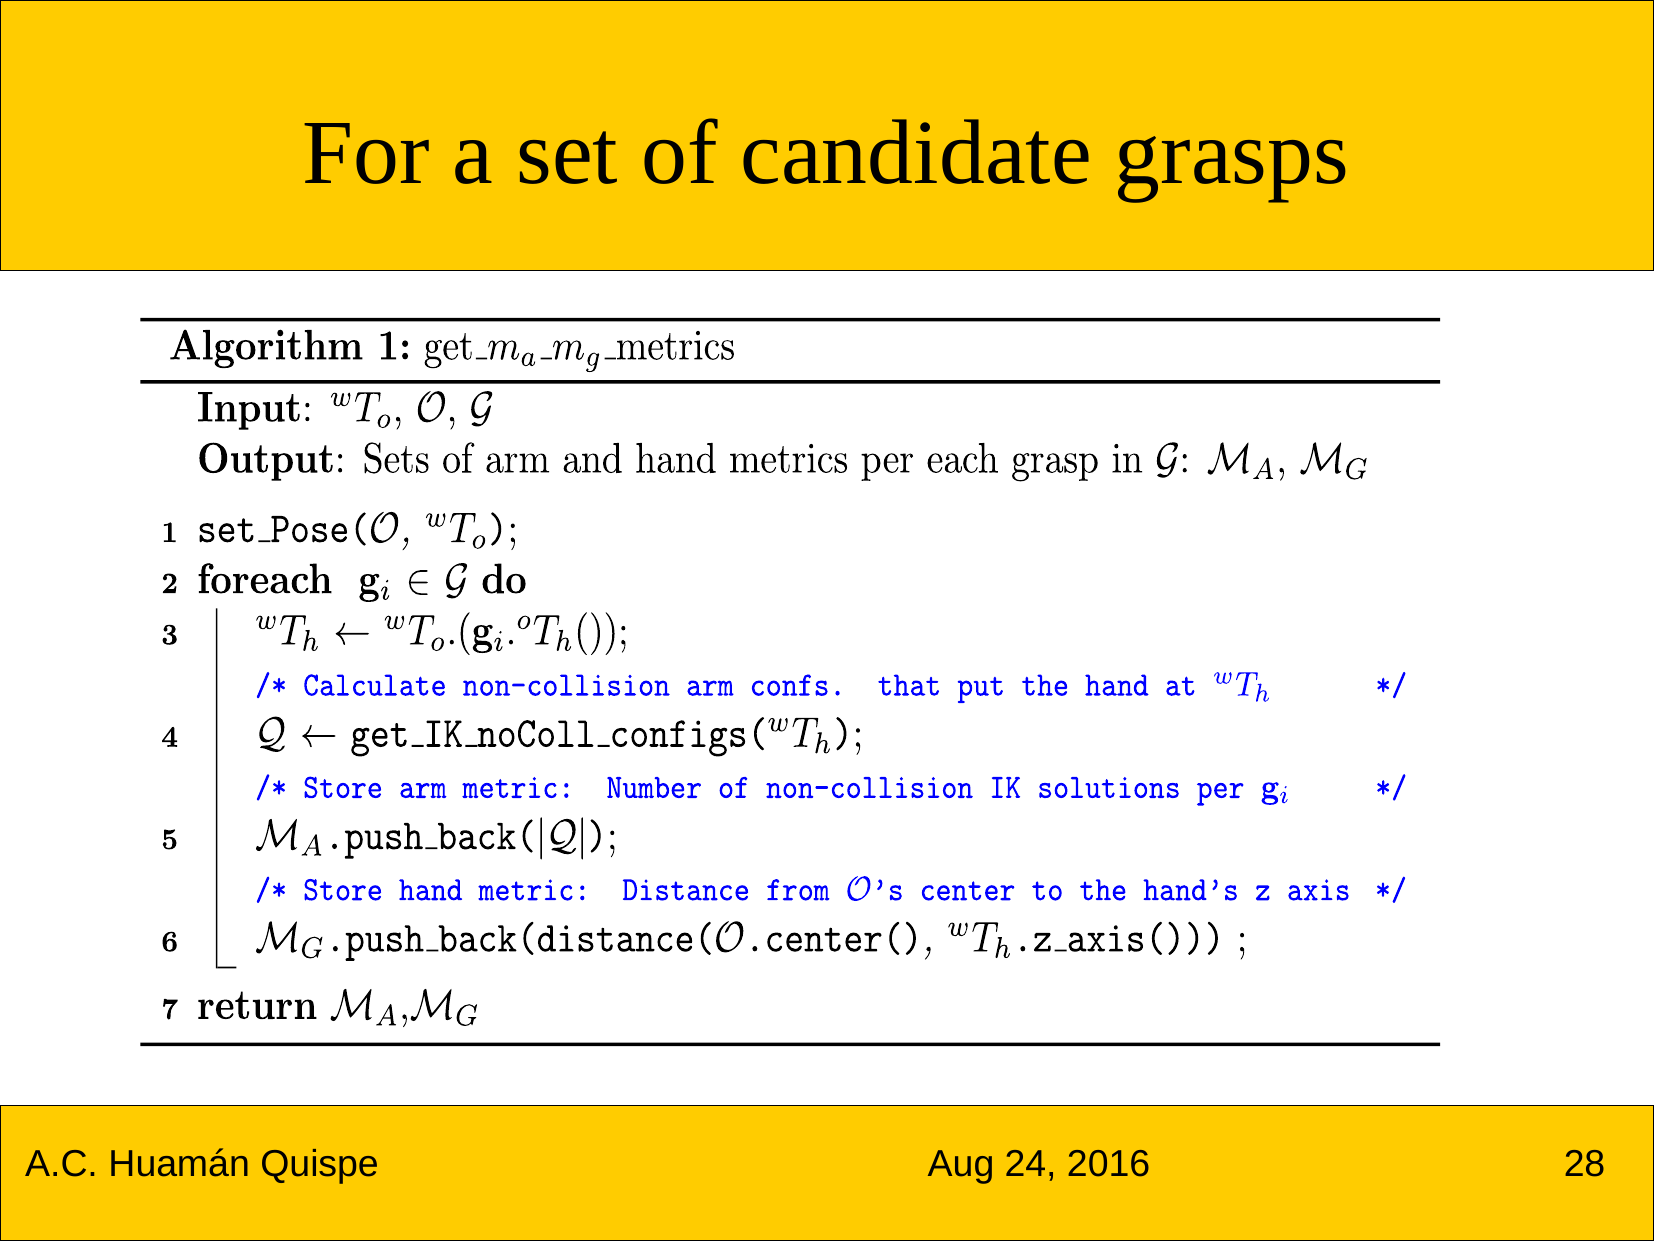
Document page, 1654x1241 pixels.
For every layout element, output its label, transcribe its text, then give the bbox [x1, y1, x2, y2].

title For a set of candidate grasps [82, 49, 1571, 257]
text_box [140, 317, 1441, 1047]
